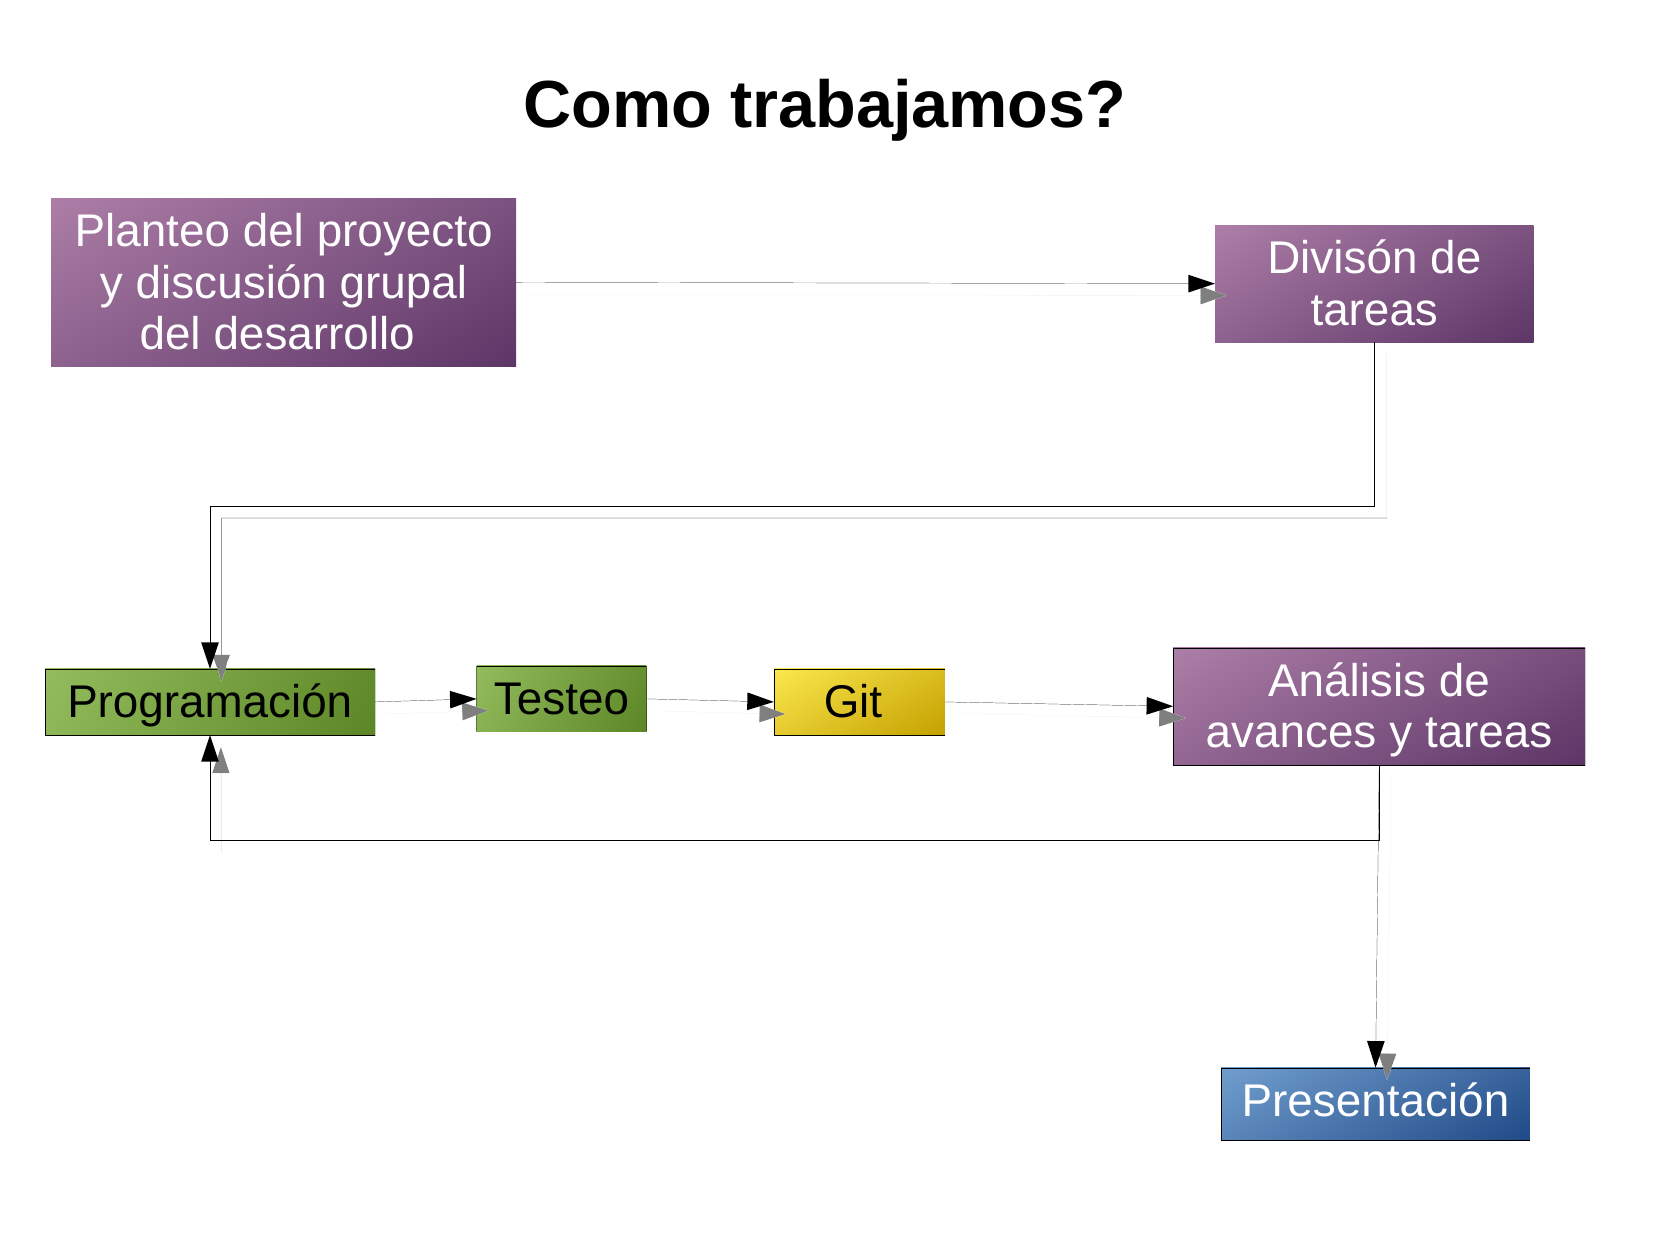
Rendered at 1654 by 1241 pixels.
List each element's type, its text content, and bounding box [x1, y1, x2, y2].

text_box Divisón de tareas [1215, 225, 1534, 343]
text_box Testeo [476, 665, 647, 732]
text_box Programación [45, 668, 376, 736]
text_box Git [773, 668, 946, 736]
text_box Como trabajamos? [450, 60, 1201, 150]
text_box Presentación [1221, 1067, 1531, 1141]
text_box Planteo del proyecto y discusión grupal del desarrollo [51, 198, 517, 367]
text_box Análisis de avances y tareas [1173, 647, 1586, 766]
